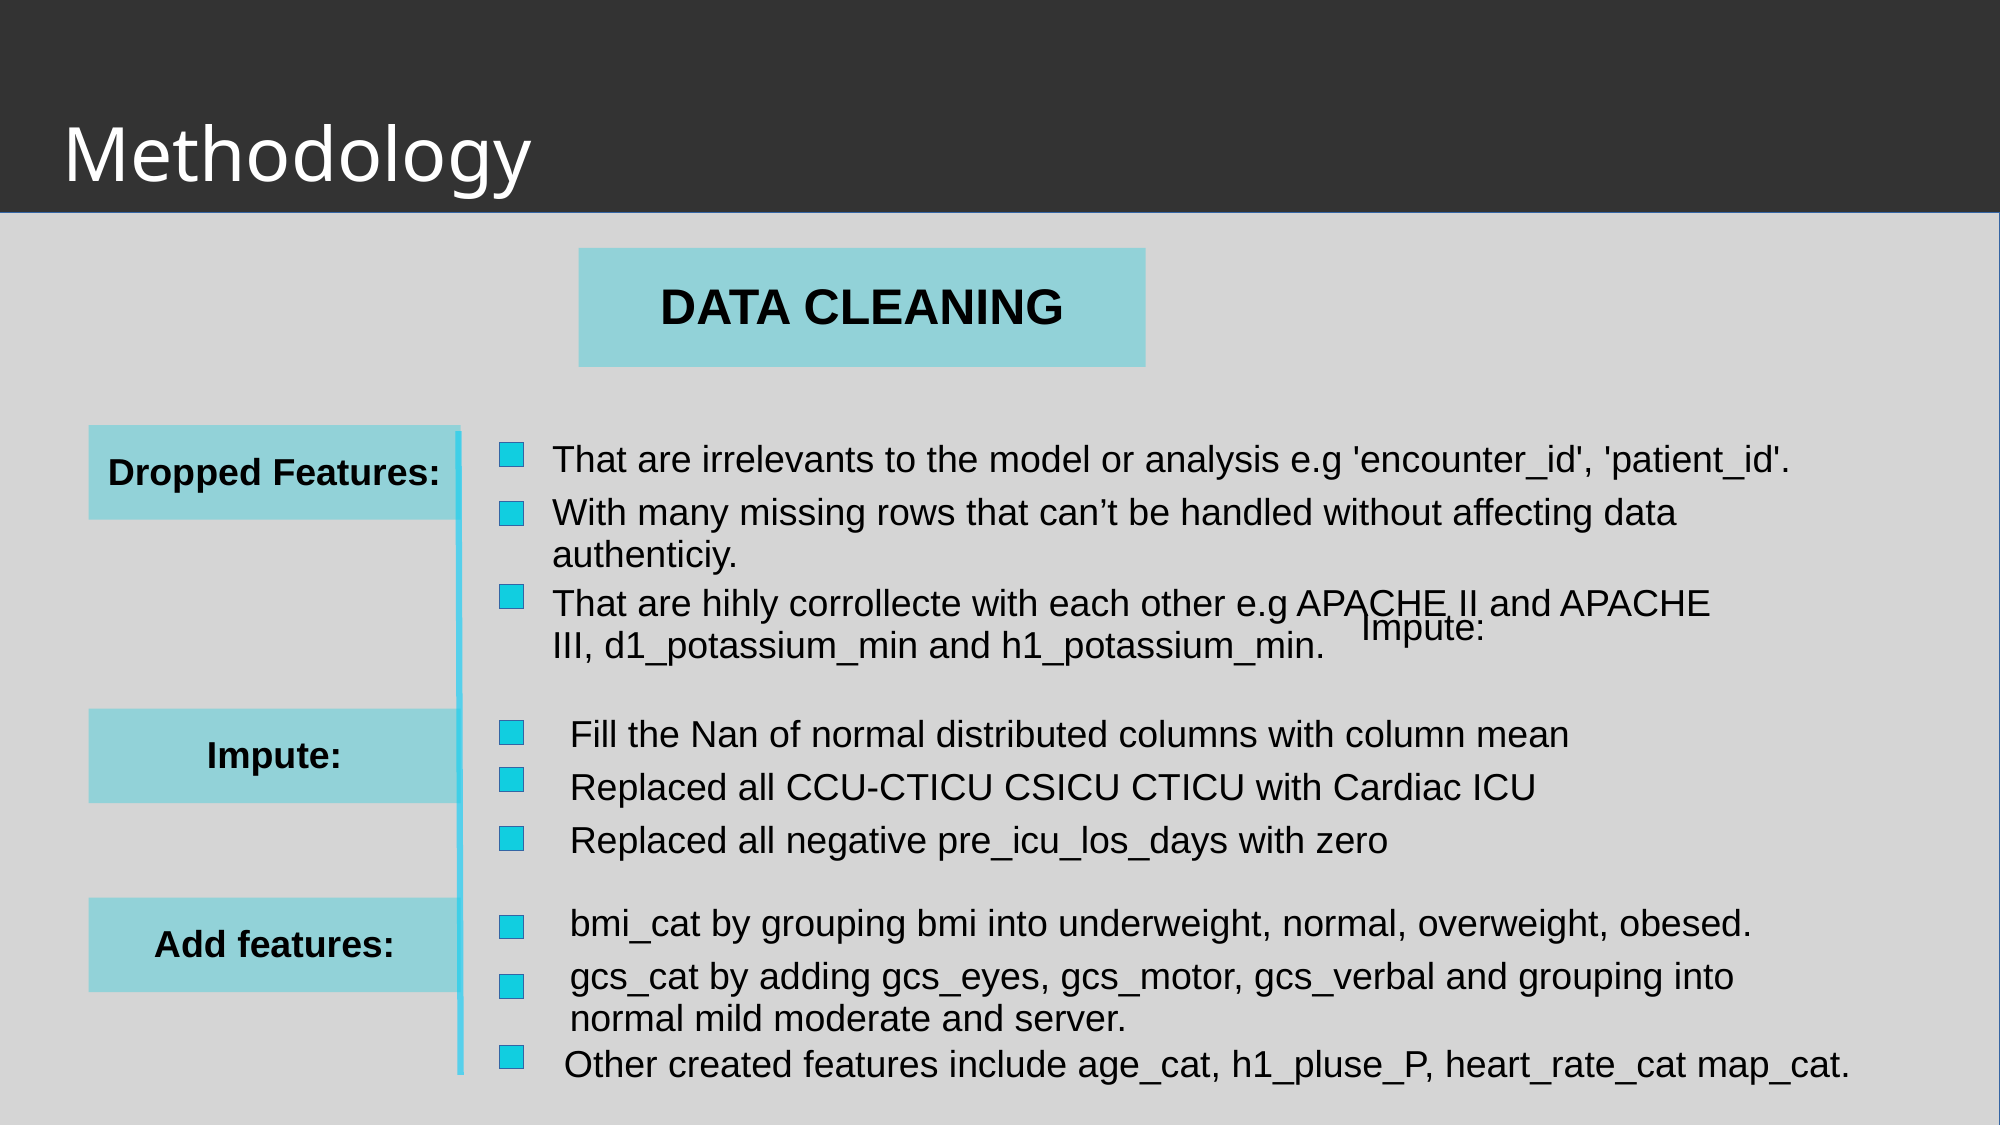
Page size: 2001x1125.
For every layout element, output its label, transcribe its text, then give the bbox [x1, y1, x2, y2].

text_box Replaced all negative pre_icu_los_days with zero [555, 812, 1811, 869]
text_box DATA CLEANING [578, 247, 1146, 367]
text_box With many missing rows that can’t be handled without affecting data authenticiy. [537, 484, 1713, 575]
text_box [0, 0, 2000, 1125]
text_box bmi_cat by grouping bmi into underweight, normal, overweight, obesed. [555, 894, 1811, 947]
text_box That are hihly corrollecte with each other e.g APACHE II and APACHE III, d1_potassium_min and h1_potassium_min. [537, 575, 1760, 674]
text_box gcs_cat by adding gcs_eyes, gcs_motor, gcs_verbal and grouping into normal mild moderate and server. [555, 947, 1811, 1036]
text_box Add features: [88, 897, 461, 993]
text_box Dropped Features: [88, 425, 461, 520]
text_box Methodology [47, 93, 1229, 213]
text_box Replaced all CCU-CTICU CSICU CTICU with Cardiac ICU [555, 758, 1811, 812]
text_box Fill the Nan of normal distributed columns with column mean [555, 705, 1811, 758]
text_box Impute: [1345, 599, 1501, 657]
text_box That are irrelevants to the model or analysis e.g 'encounter_id', 'patient_id'. [537, 431, 1908, 491]
text_box Impute: [88, 708, 461, 804]
text_box Other created features include age_cat, h1_pluse_P, heart_rate_cat map_cat. [549, 1036, 1873, 1125]
